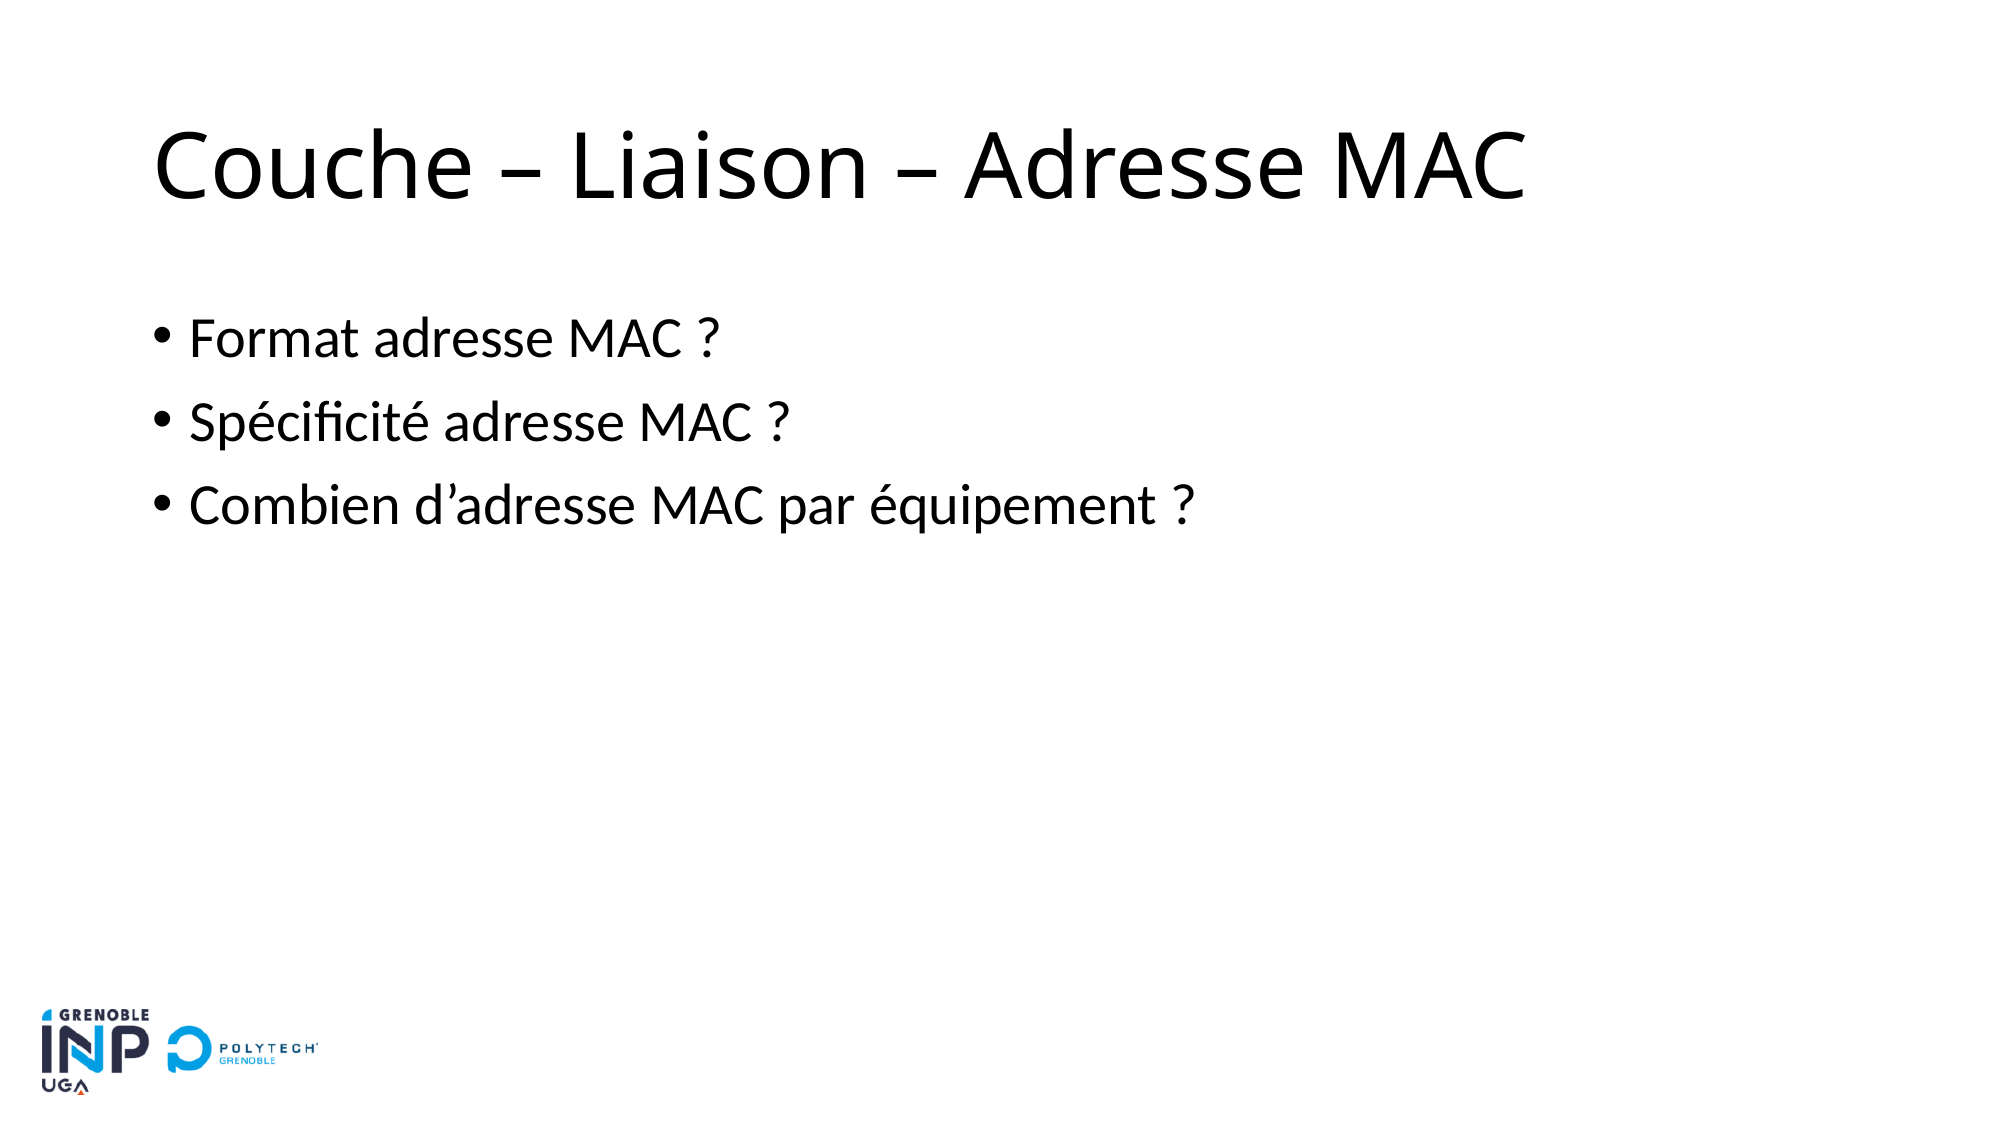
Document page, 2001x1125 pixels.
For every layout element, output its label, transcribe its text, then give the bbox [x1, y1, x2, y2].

list Format adresse MAC ? Spécificité adresse MAC ? Combien d’adresse MAC par équipement ? [137, 299, 1863, 1014]
title Couche – Liaison – Adresse MAC [137, 59, 1863, 278]
picture [42, 1009, 318, 1095]
